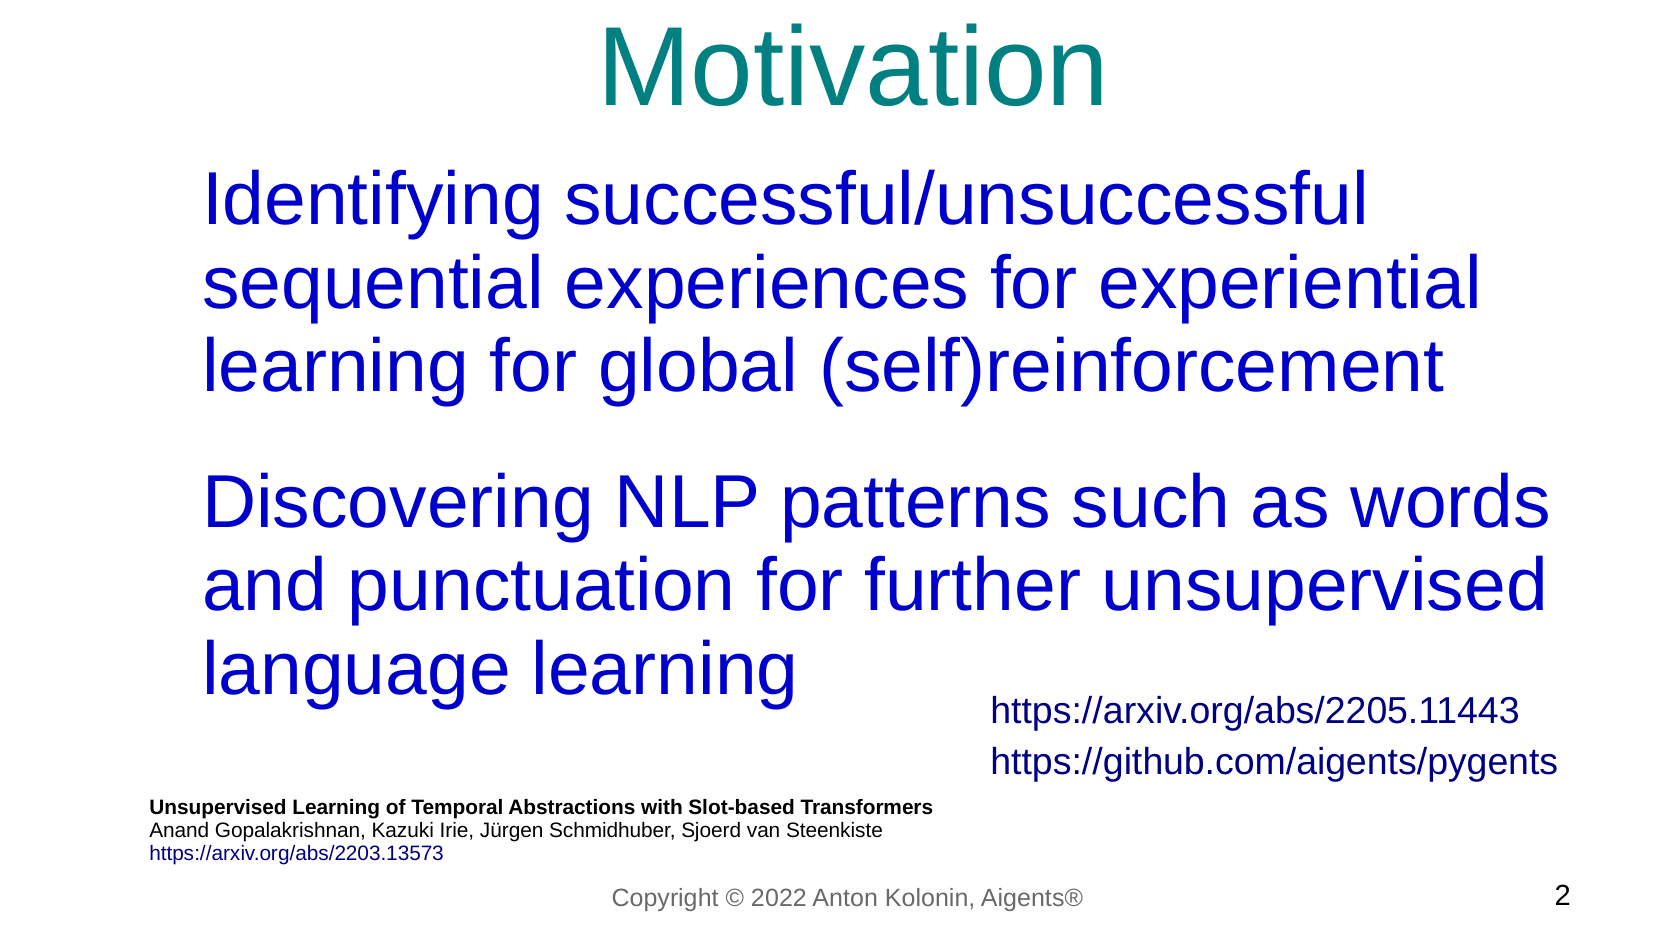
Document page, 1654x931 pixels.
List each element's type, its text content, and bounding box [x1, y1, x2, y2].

text_box Identifying successful/unsuccessful sequential experiences for experiential learning for global (self)reinforcement Discovering NLP patterns such as words and punctuation for further unsupervised language learning [120, 116, 1619, 749]
text_box https://github.com/aigents/pygents [975, 732, 1574, 790]
text_box https://arxiv.org/abs/2205.11443 [975, 681, 1535, 739]
text_box Motivation [0, 0, 1653, 135]
text_box Unsupervised Learning of Temporal Abstractions with Slot-based Transformers Anand Gopalakrishnan, Kazuki Irie, Jürgen Schmidhuber, Sjoerd van Steenkiste https://arxiv.org/abs/2203.13573 [134, 788, 949, 873]
